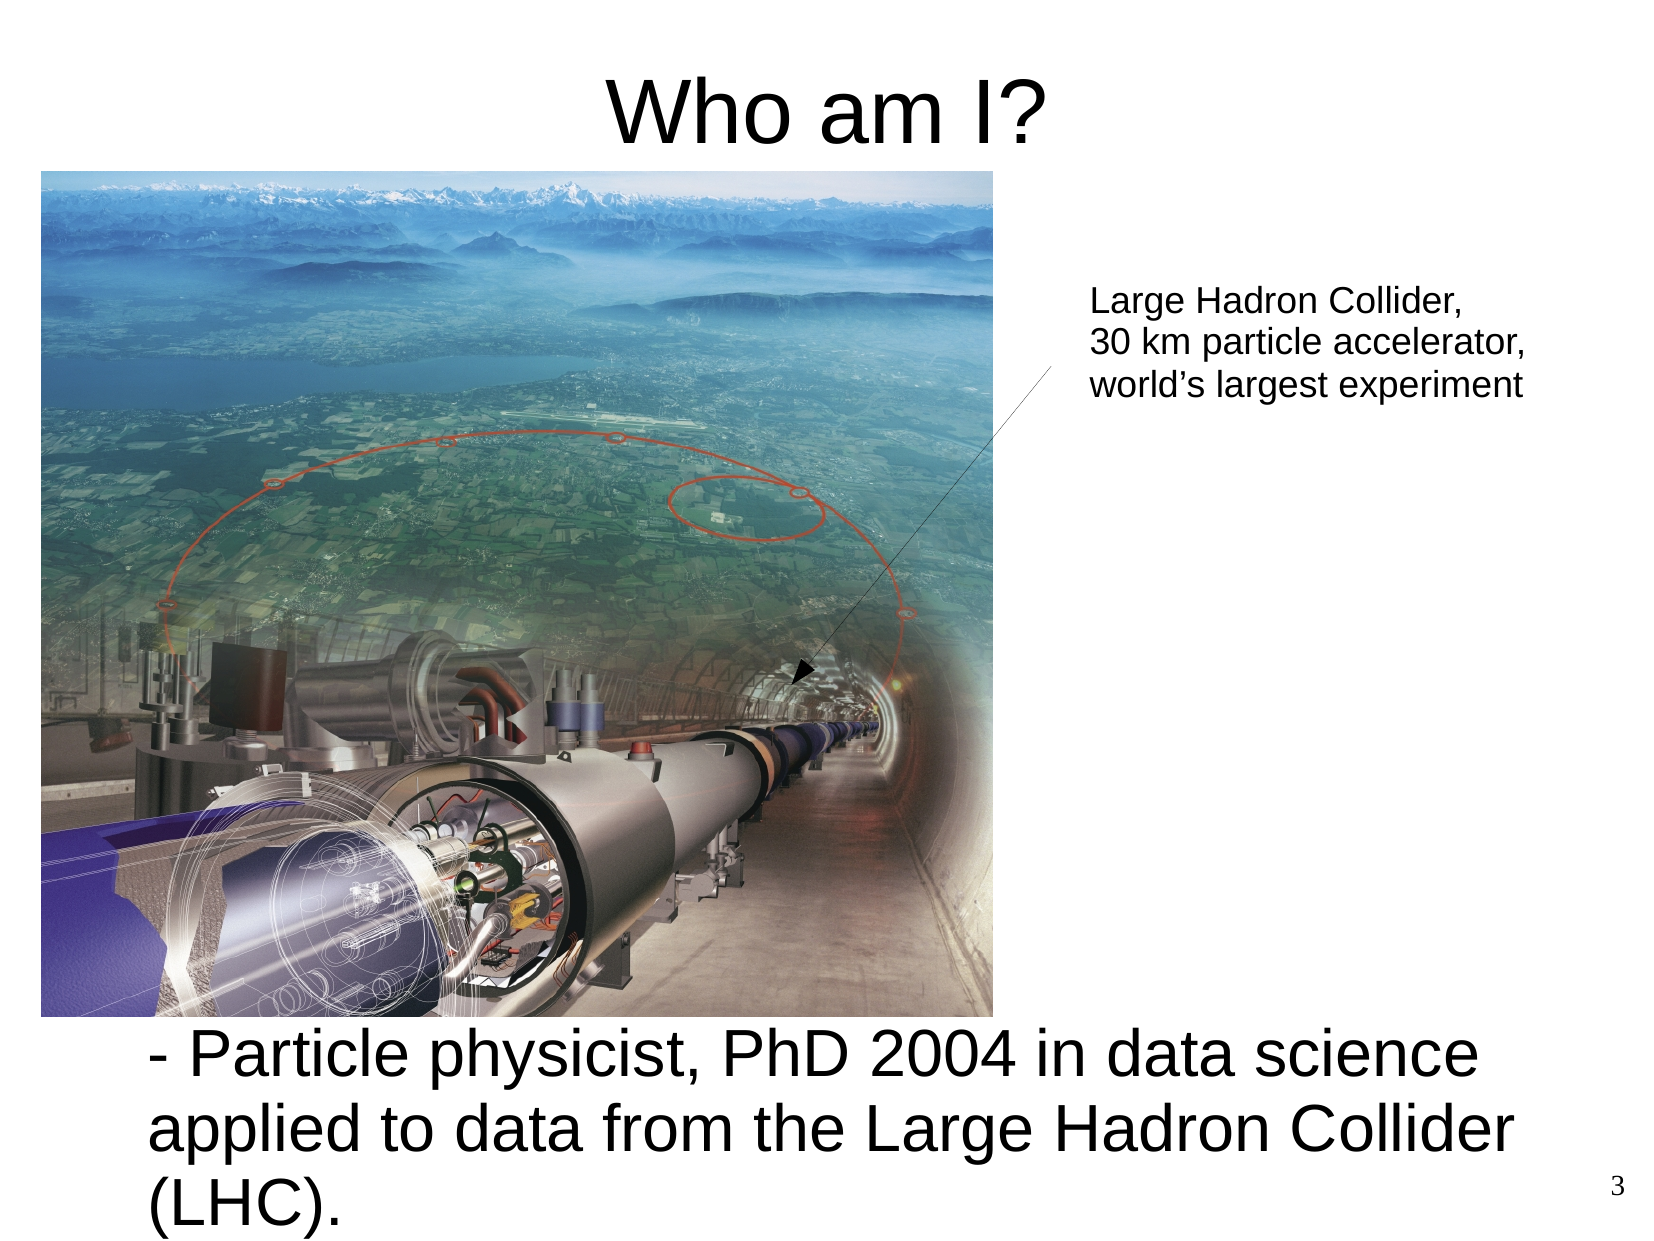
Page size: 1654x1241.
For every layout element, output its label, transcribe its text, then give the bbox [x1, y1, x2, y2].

list - Particle physicist, PhD 2004 in data science applied to data from the Large Hadron Collider (LHC). [76, 1015, 1565, 1241]
text_box Large Hadron Collider, 30 km particle accelerator, world’s largest experiment [1074, 271, 1571, 413]
picture [41, 171, 993, 1017]
title Who am I? [82, 8, 1571, 216]
